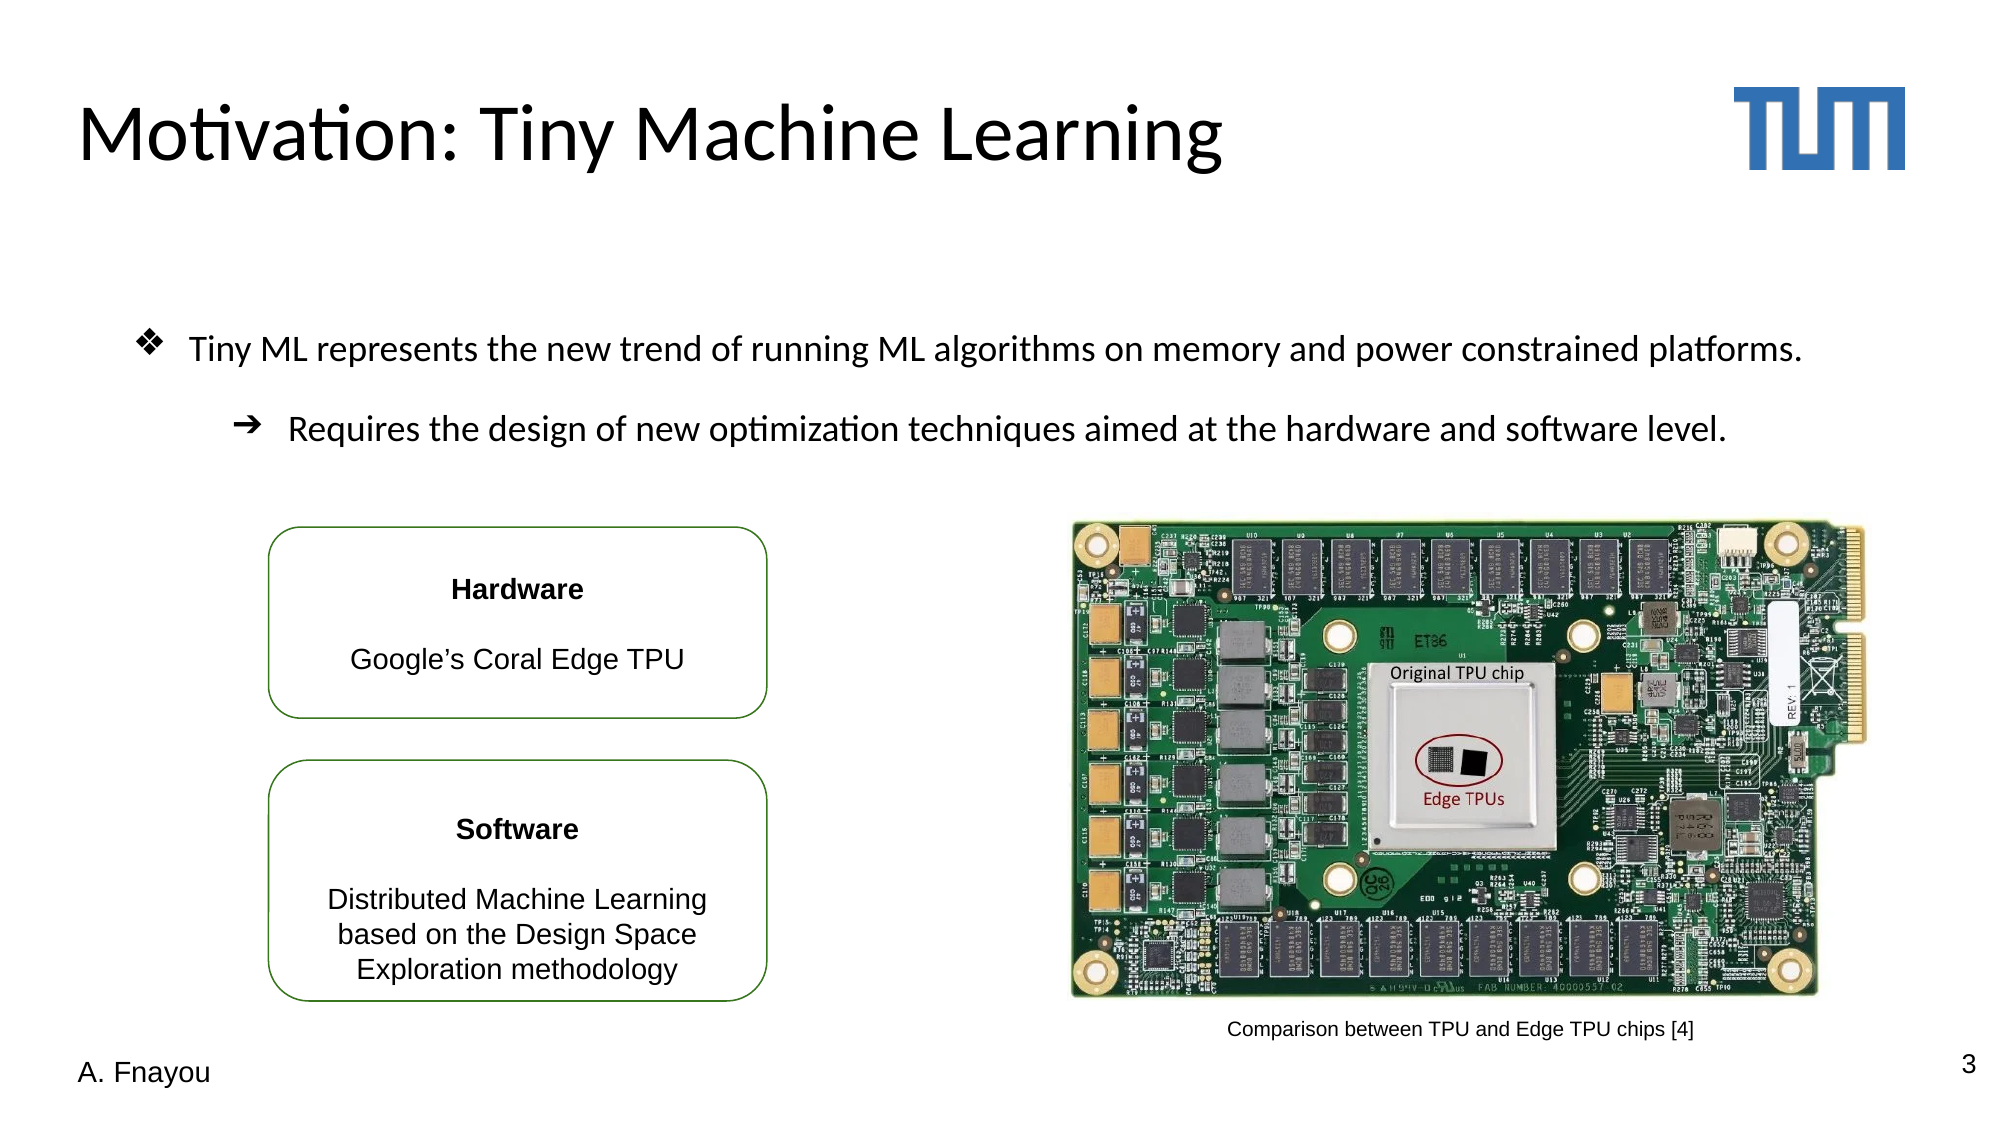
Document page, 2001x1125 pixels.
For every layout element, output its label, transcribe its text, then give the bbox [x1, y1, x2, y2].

text_box Requires the design of new optimization techniques aimed at the hardware and software level. [198, 389, 2000, 465]
text_box Hardware Google’s Coral Edge TPU [268, 527, 767, 719]
text_box Motivation: Tiny Machine Learning [62, 64, 1711, 192]
text_box Tiny ML represents the new trend of running ML algorithms on memory and power constrained platforms. [99, 308, 1901, 384]
text_box Software Distributed Machine Learning based on the Design Space Exploration methodology [268, 760, 767, 1001]
picture [1067, 512, 1872, 1001]
picture [1734, 87, 1905, 170]
text_box Comparison between TPU and Edge TPU chips [4] [1211, 1001, 1728, 1057]
slide_number <number> [1871, 1038, 1992, 1125]
text_box A. Fnayou [62, 1038, 233, 1104]
